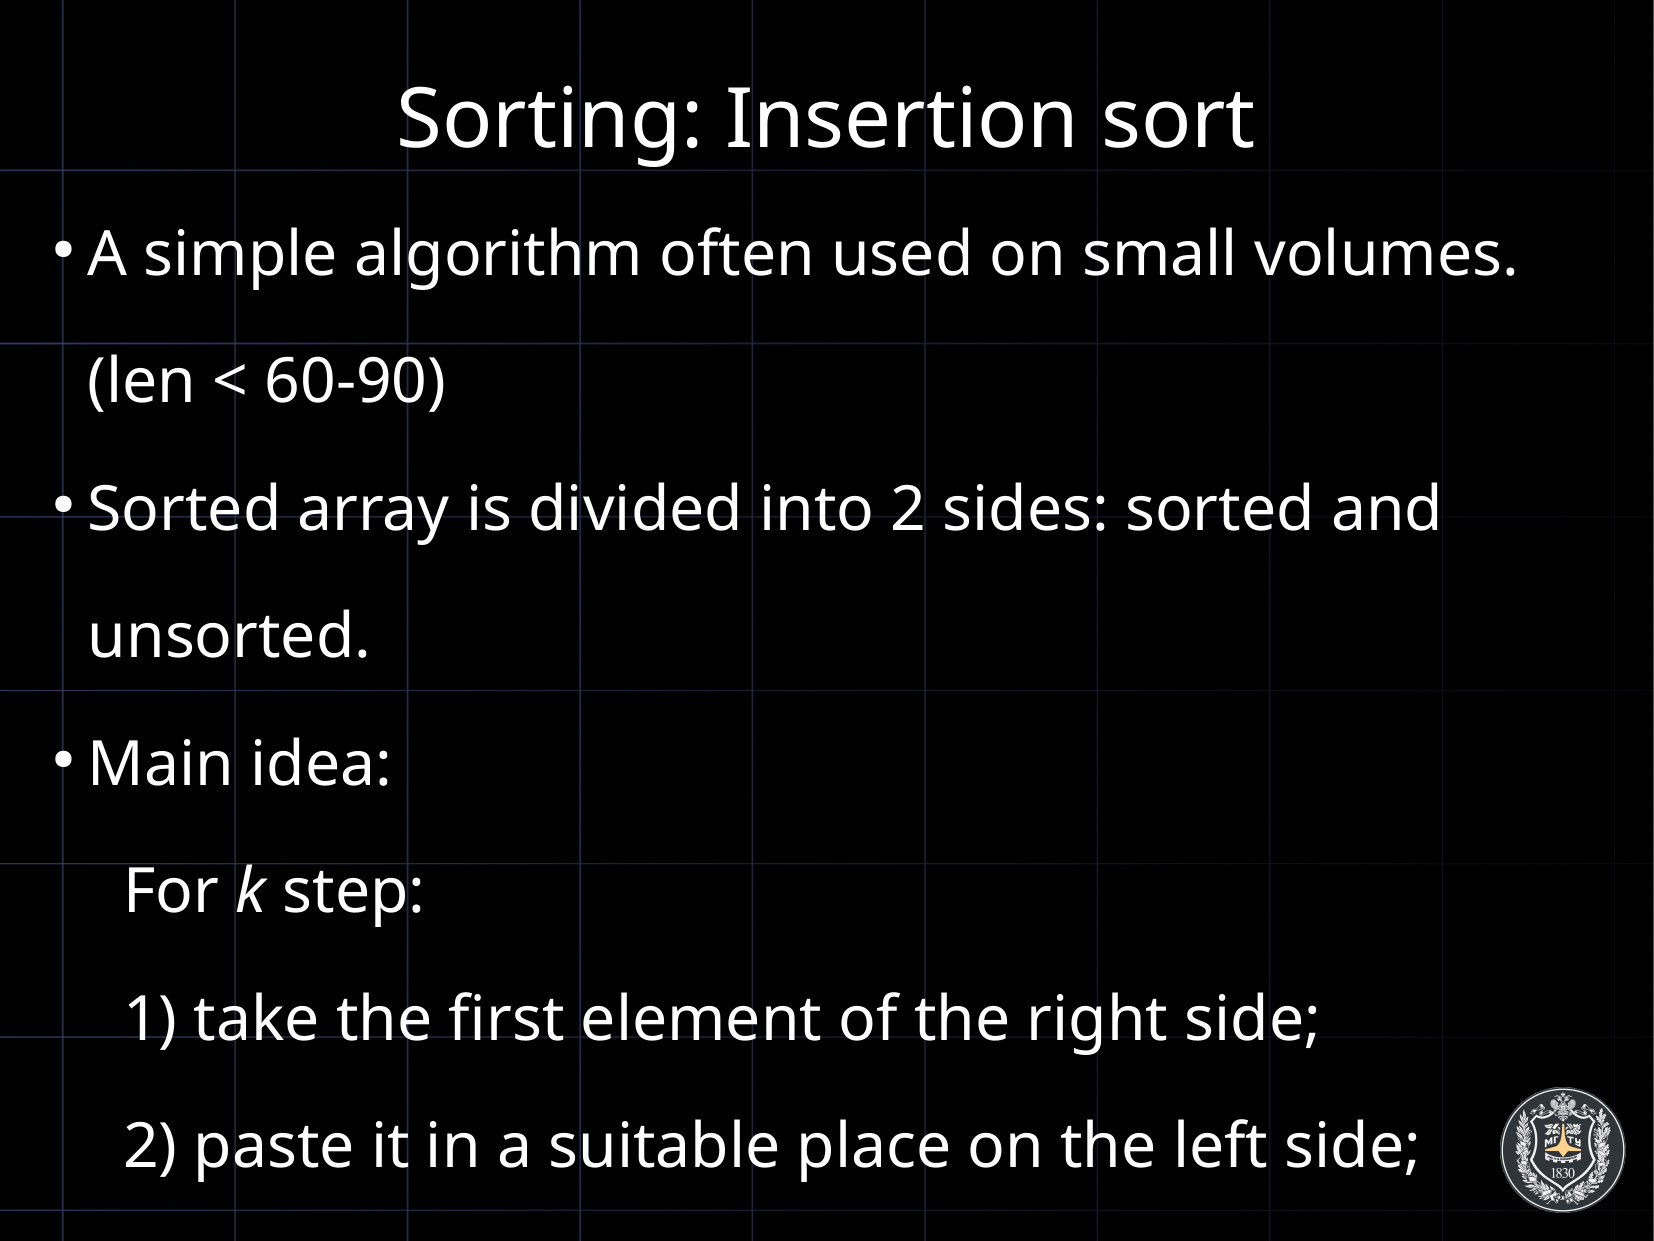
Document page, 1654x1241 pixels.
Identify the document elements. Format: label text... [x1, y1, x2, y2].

text_box A simple algorithm often used on small volumes. (len < 60-90) Sorted array is divided into 2 sides: sorted and unsorted. Main idea: For k step: 1) take the first element of the right side; 2) paste it in a suitable place on the left side; Local, stable. [37, 158, 1613, 1156]
title Sorting: Insertion sort [82, 37, 1571, 158]
picture [0, 0, 1654, 1241]
